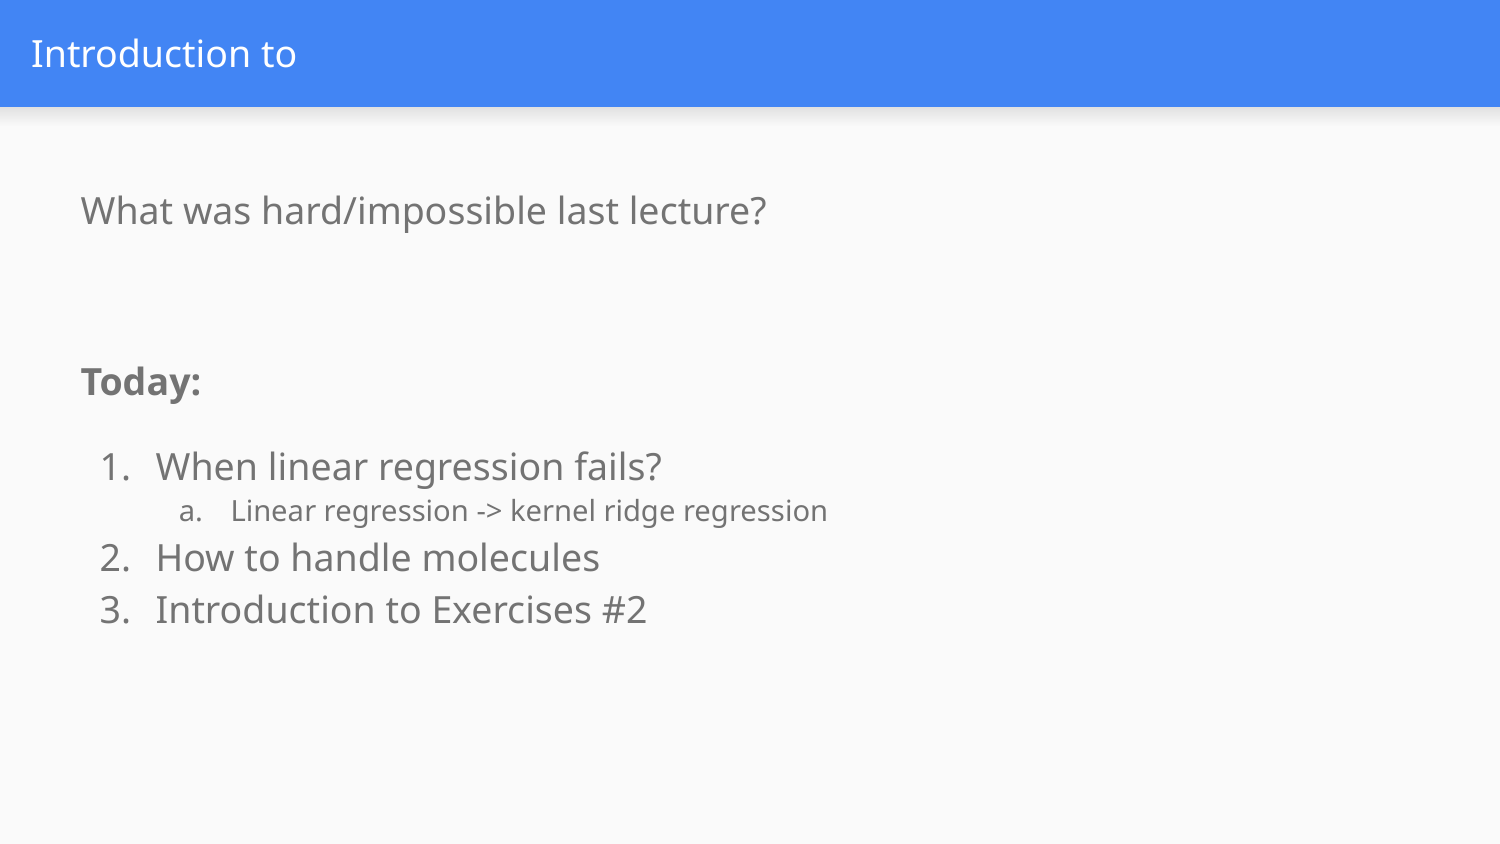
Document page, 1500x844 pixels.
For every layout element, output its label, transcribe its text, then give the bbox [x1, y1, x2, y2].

title Introduction to [16, 2, 1464, 102]
list What was hard/impossible last lecture? Today: When linear regression fails? Linear regression -> kernel ridge regression How to handle molecules Introduction to Exercises #2 [65, 165, 1415, 772]
